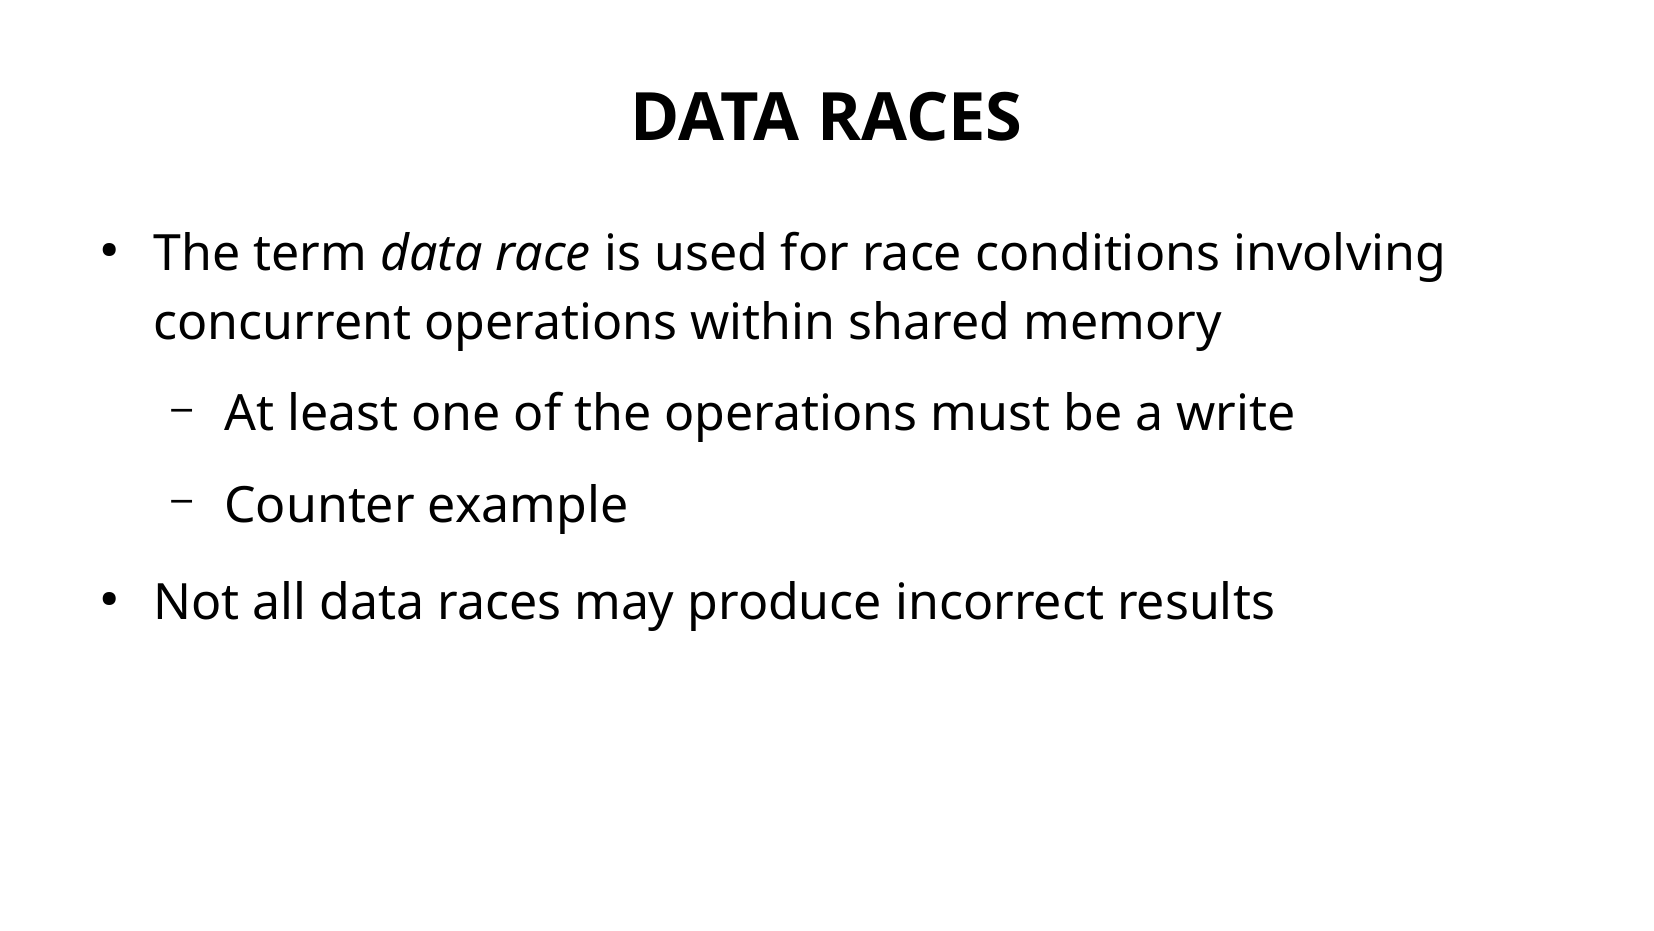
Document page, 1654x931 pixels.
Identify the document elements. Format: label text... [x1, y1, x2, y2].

list The term data race is used for race conditions involving concurrent operations within shared memory At least one of the operations must be a write Counter example Not all data races may produce incorrect results [82, 217, 1571, 757]
title DATA RACES [82, 36, 1571, 193]
